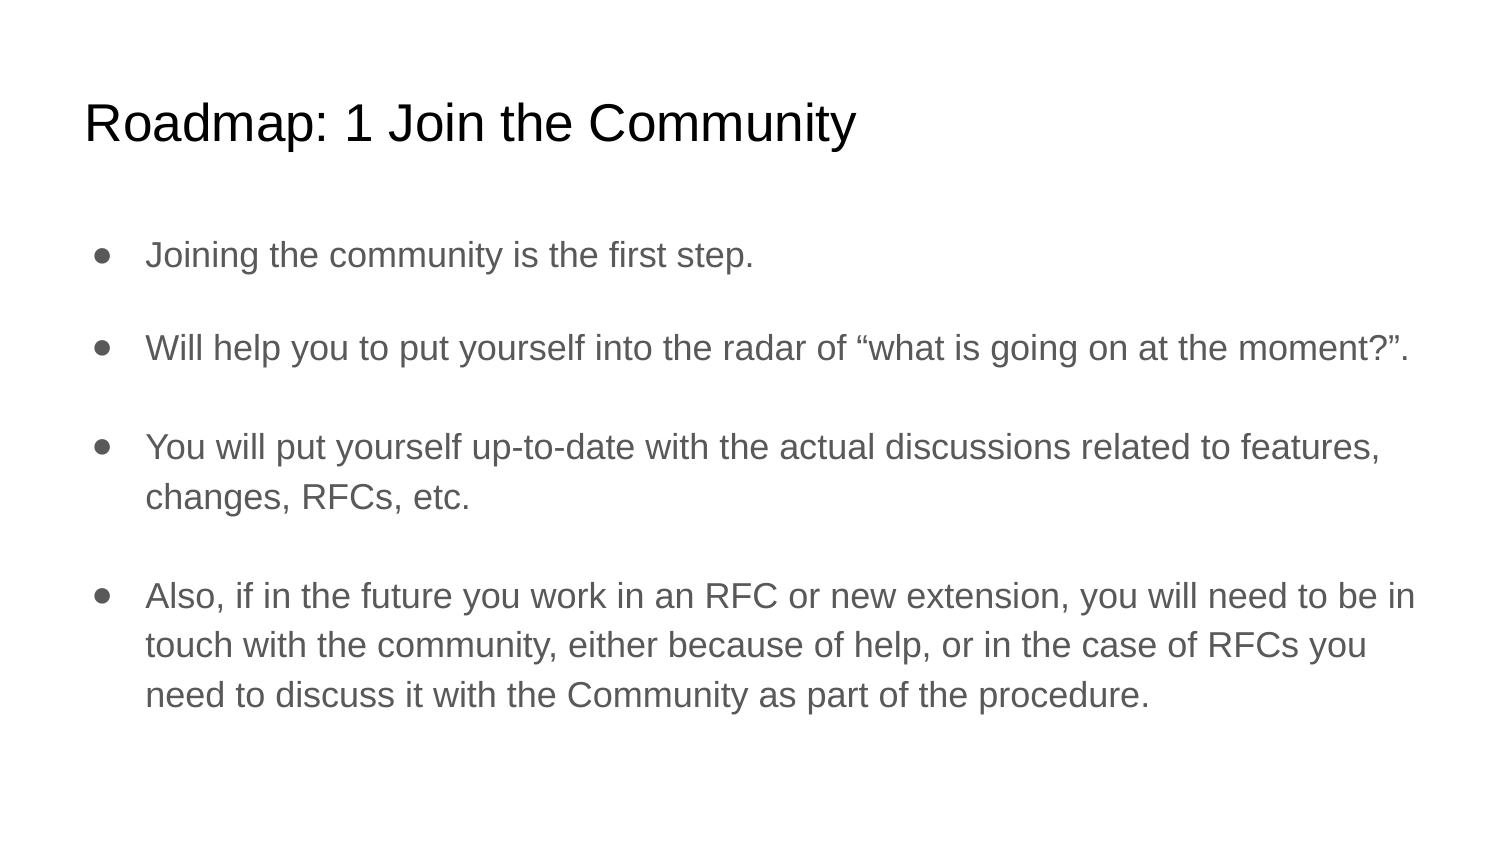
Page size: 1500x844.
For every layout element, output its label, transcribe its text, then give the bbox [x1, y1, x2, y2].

list Joining the community is the first step. Will help you to put yourself into the radar of “what is going on at the moment?”. You will put yourself up-to-date with the actual discussions related to features, changes, RFCs, etc. Also, if in the future you work in an RFC or new extension, you will need to be in touch with the community, either because of help, or in the case of RFCs you need to discuss it with the Community as part of the procedure. [58, 210, 1457, 759]
title Roadmap: 1 Join the Community [69, 72, 1468, 167]
